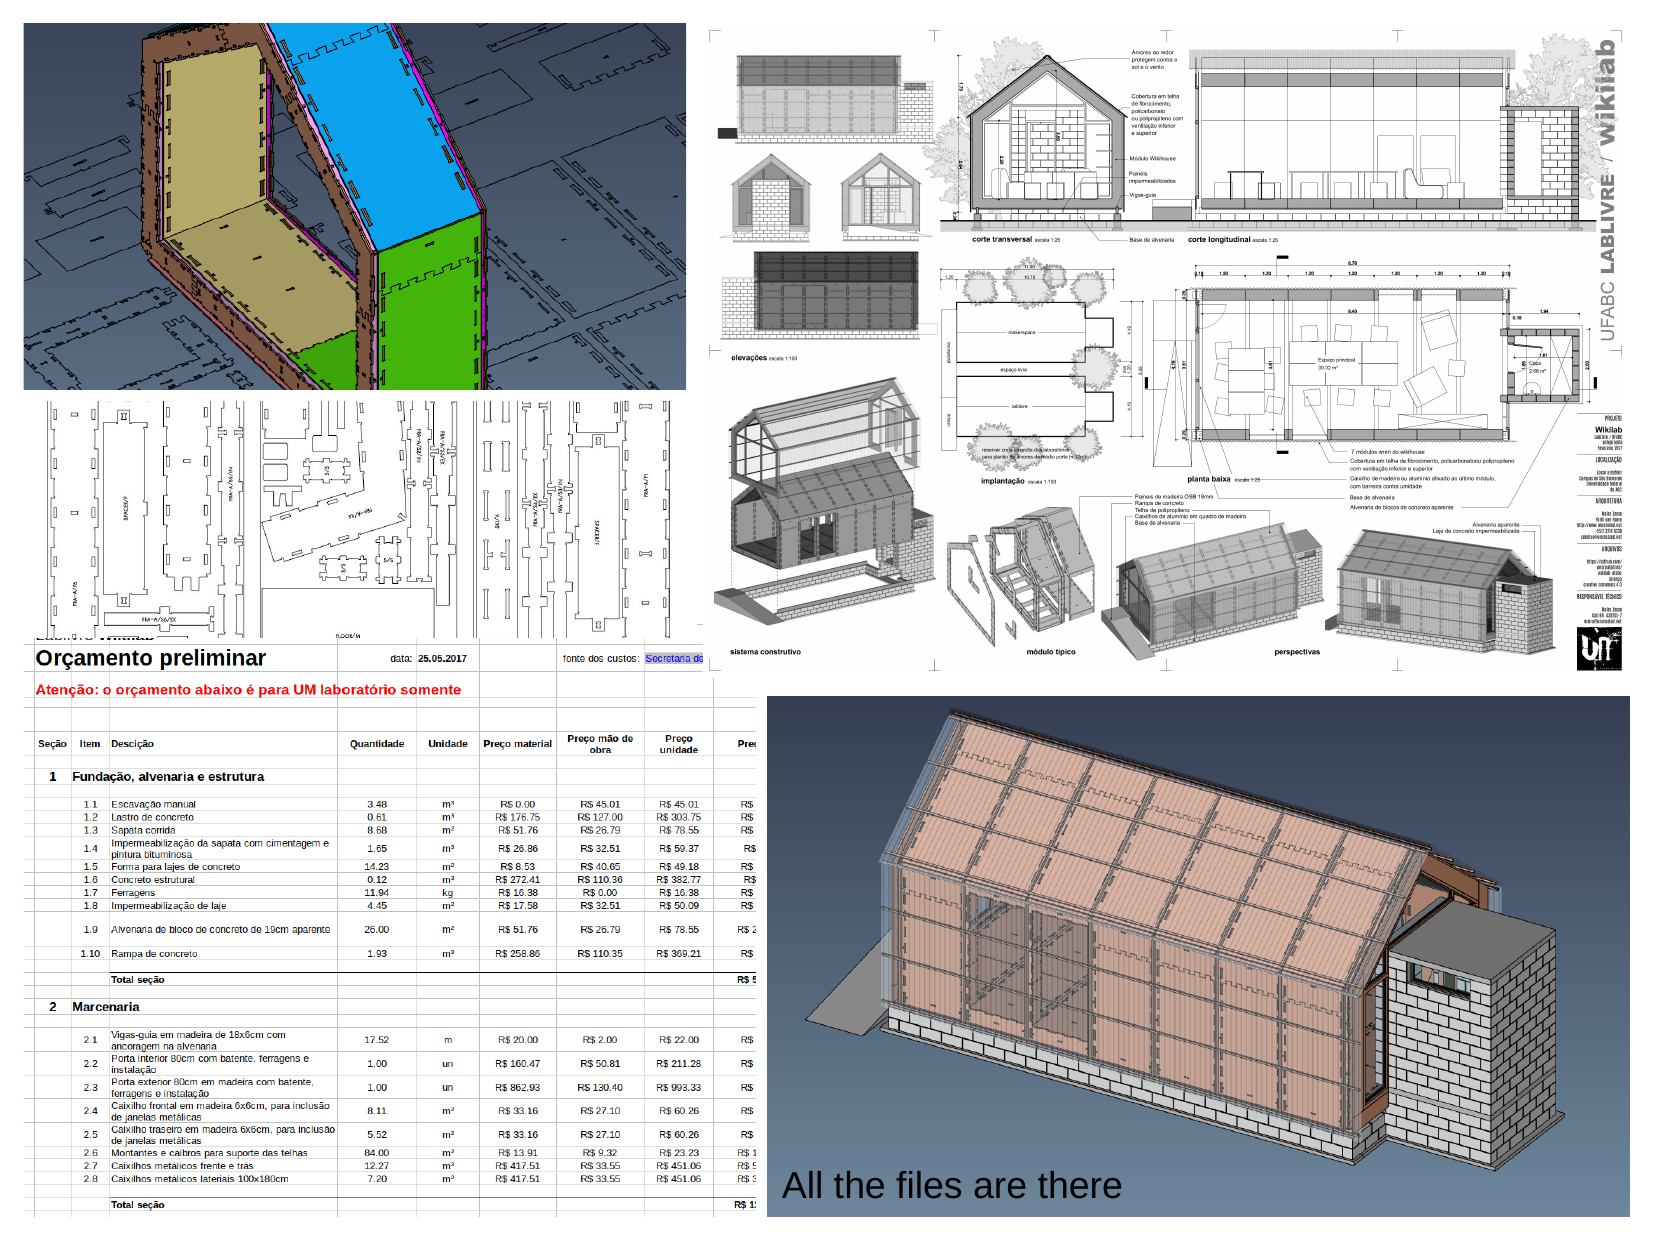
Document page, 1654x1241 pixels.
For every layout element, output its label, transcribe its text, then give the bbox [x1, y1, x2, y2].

text_box All the files are there [767, 1157, 1548, 1215]
picture [23, 23, 687, 390]
picture [350, 183, 358, 197]
picture [445, 150, 451, 161]
picture [11, 23, 1630, 1217]
picture [363, 210, 370, 223]
picture [298, 74, 303, 83]
picture [456, 173, 464, 188]
picture [767, 696, 1630, 1217]
